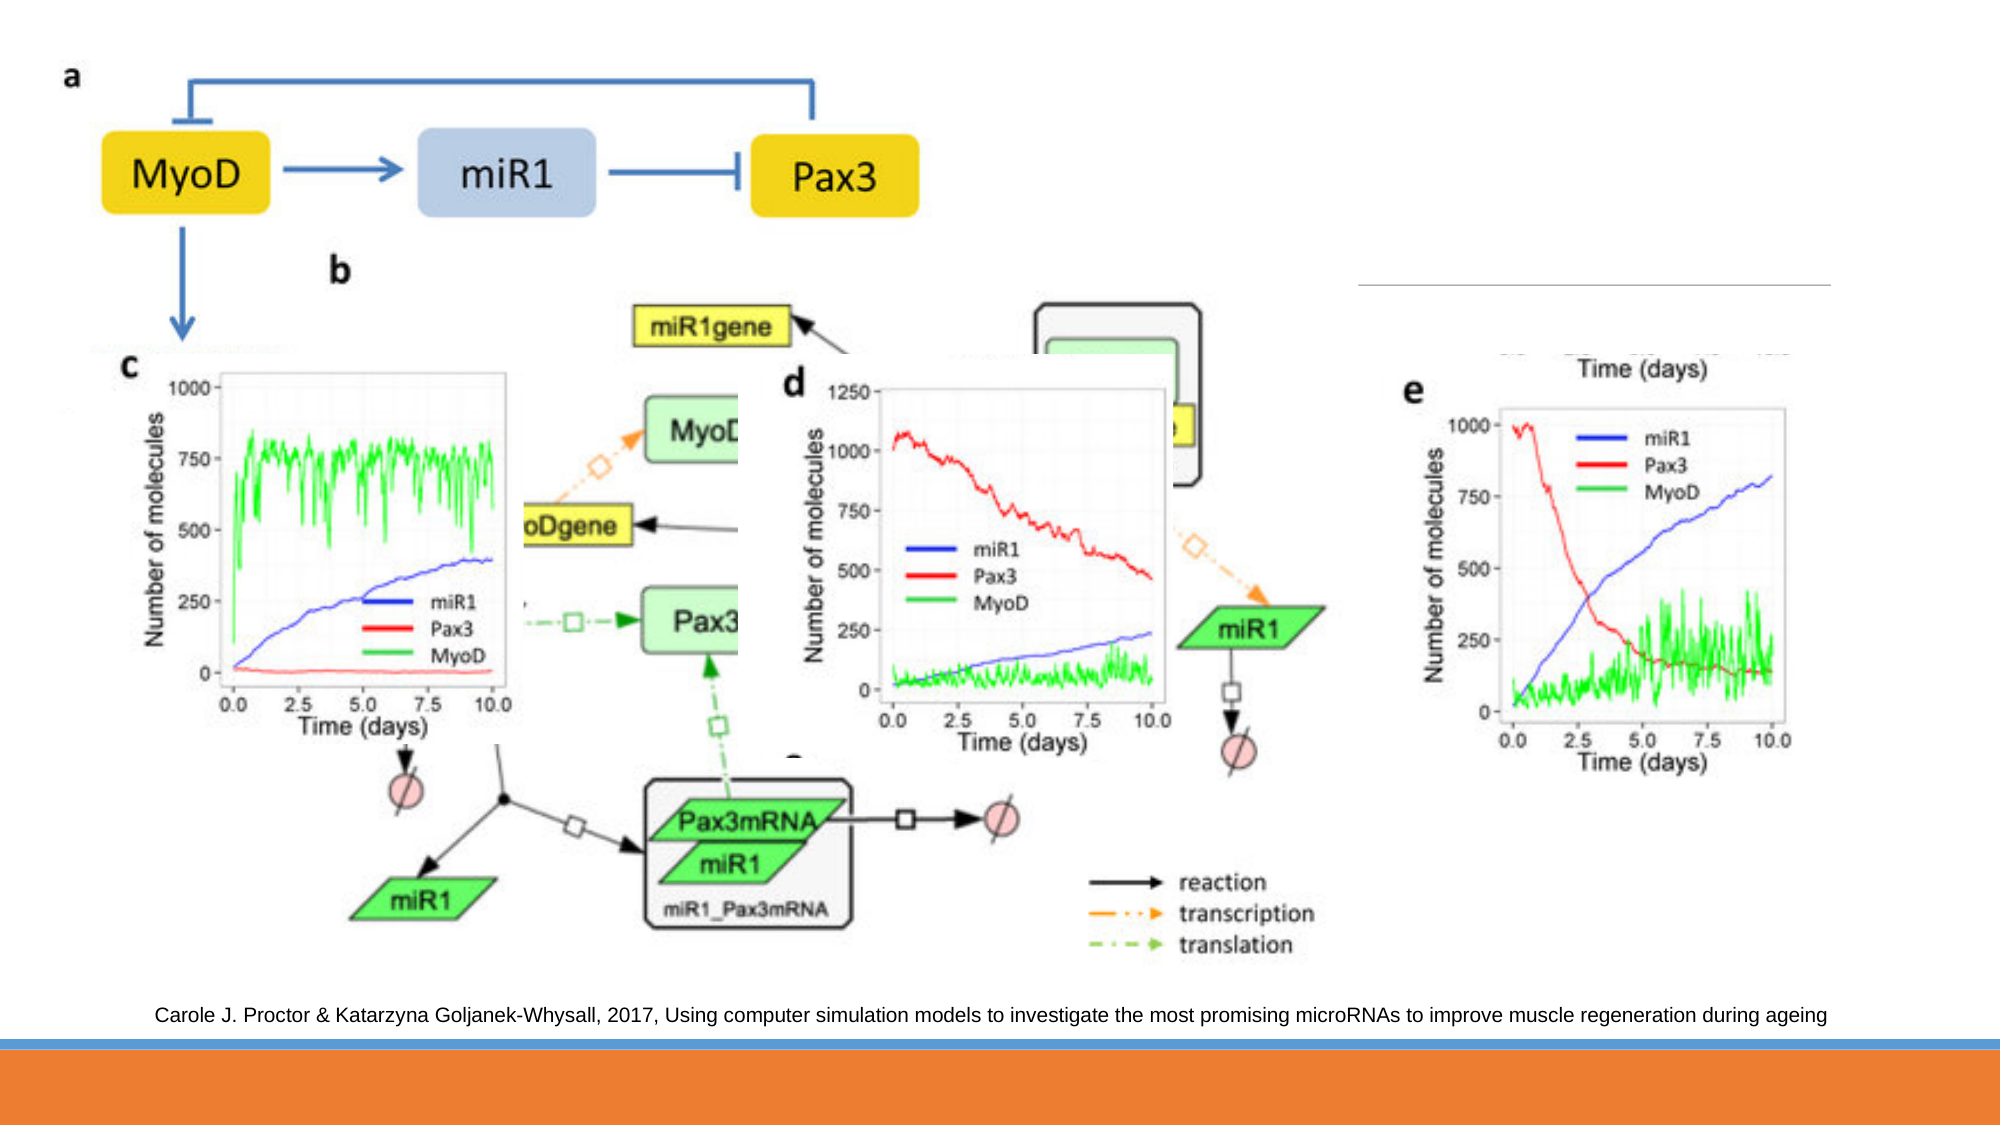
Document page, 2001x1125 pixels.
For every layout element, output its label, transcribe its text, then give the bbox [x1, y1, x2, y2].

text_box Carole J. Proctor & Katarzyna Goljanek-Whysall, 2017, Using computer simulation models to investigate the most promising microRNAs to improve muscle regeneration during ageing [139, 996, 2000, 1081]
picture [59, 59, 1794, 988]
